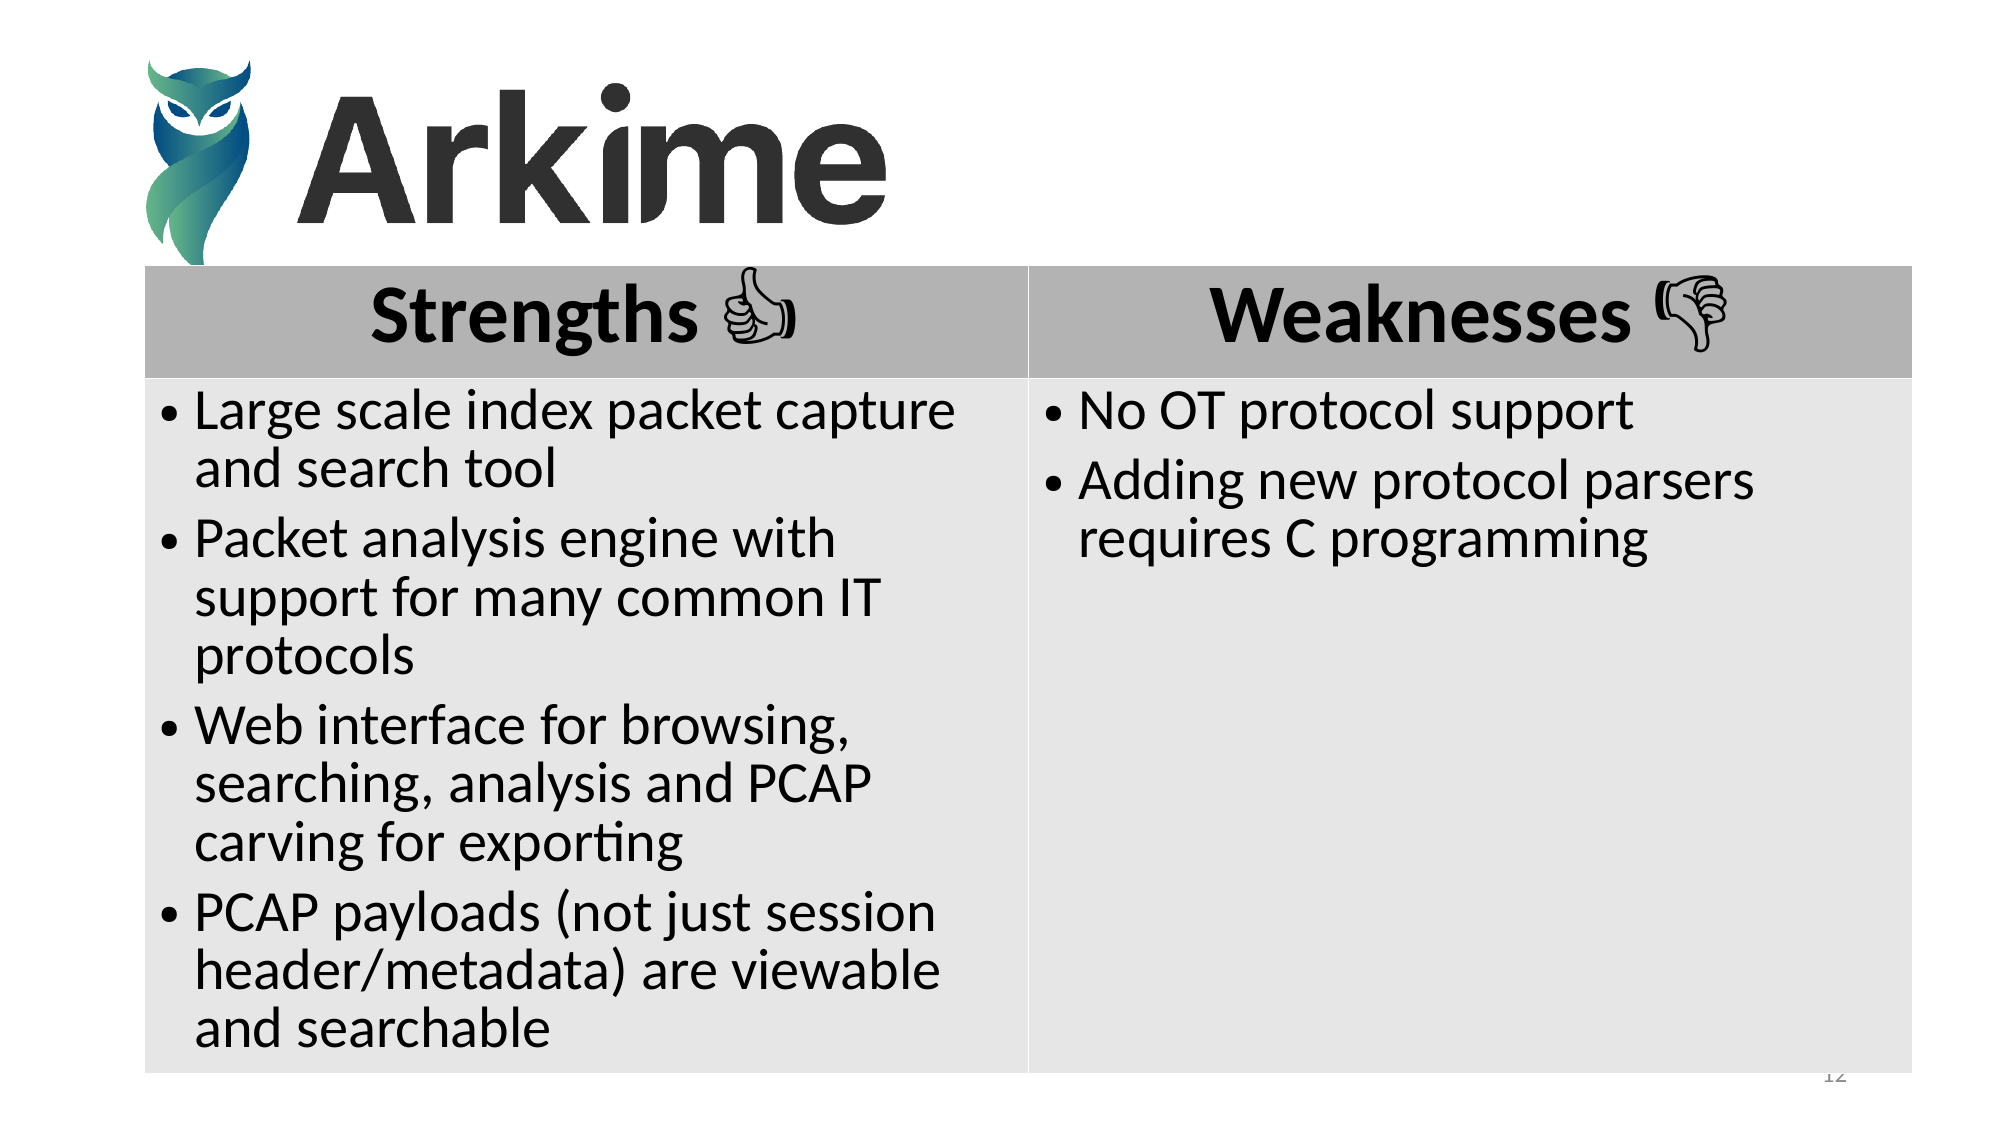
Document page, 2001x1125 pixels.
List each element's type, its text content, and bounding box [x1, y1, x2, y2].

table_header Weaknesses 👎 [1029, 266, 1912, 378]
table_cell Large scale index packet capture and search tool Packet analysis engine with support for many common IT protocols Web interface for browsing, searching, analysis and PCAP carving for exporting PCAP payloads (not just session header/metadata) are viewable and searchable [145, 379, 1028, 1073]
slide_number <number> [1412, 1074, 1863, 1103]
picture [137, 53, 898, 284]
table_cell No OT protocol support Adding new protocol parsers requires C programming [1029, 379, 1912, 1073]
table_header Strengths 👍 [145, 266, 1028, 378]
